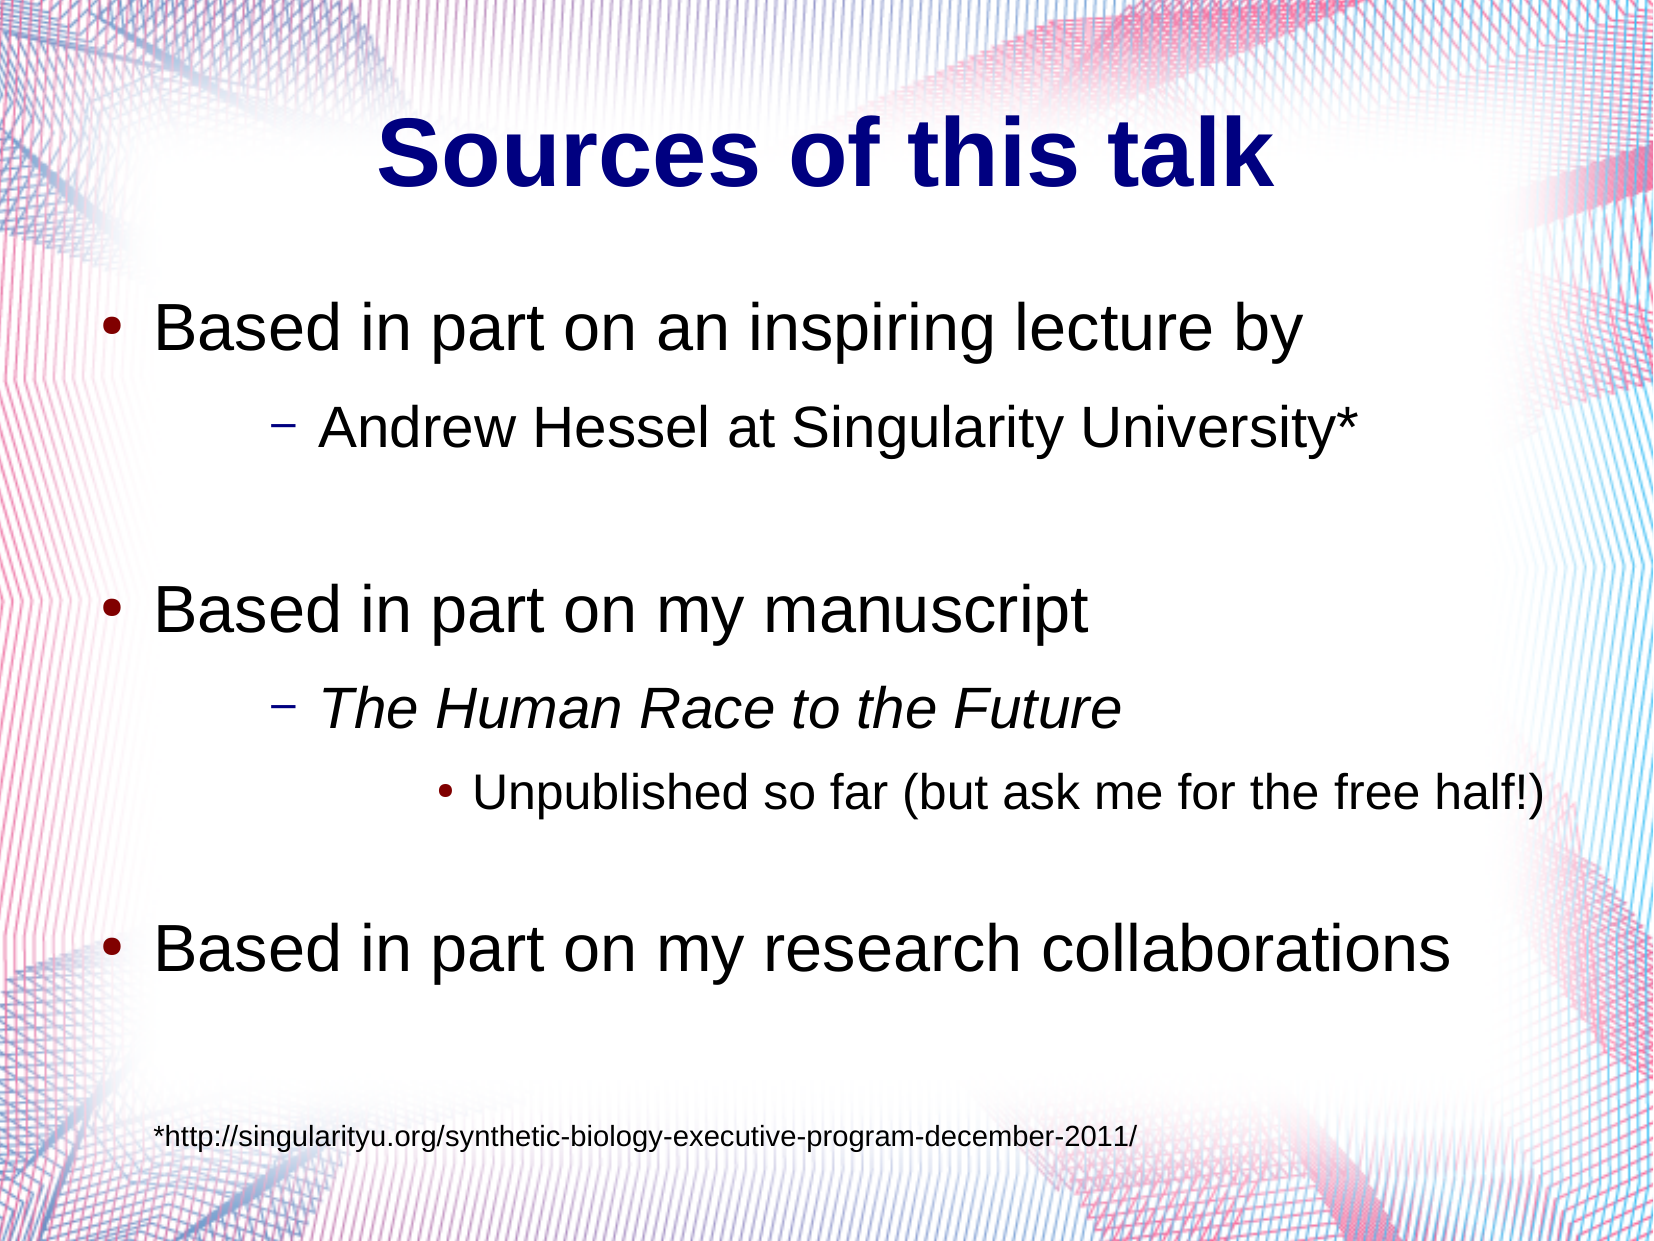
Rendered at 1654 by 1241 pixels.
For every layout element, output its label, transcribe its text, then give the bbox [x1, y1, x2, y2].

title Sources of this talk [82, 49, 1571, 257]
picture [0, 0, 1654, 1241]
list Based in part on an inspiring lecture by Andrew Hessel at Singularity University* Based in part on my manuscript The Human Race to the Future Unpublished so far (but ask me for the free half!) Based in part on my research collaborations *http://singularityu.org/synthetic-biology-executive-program-december-2011/ [82, 290, 1571, 1153]
